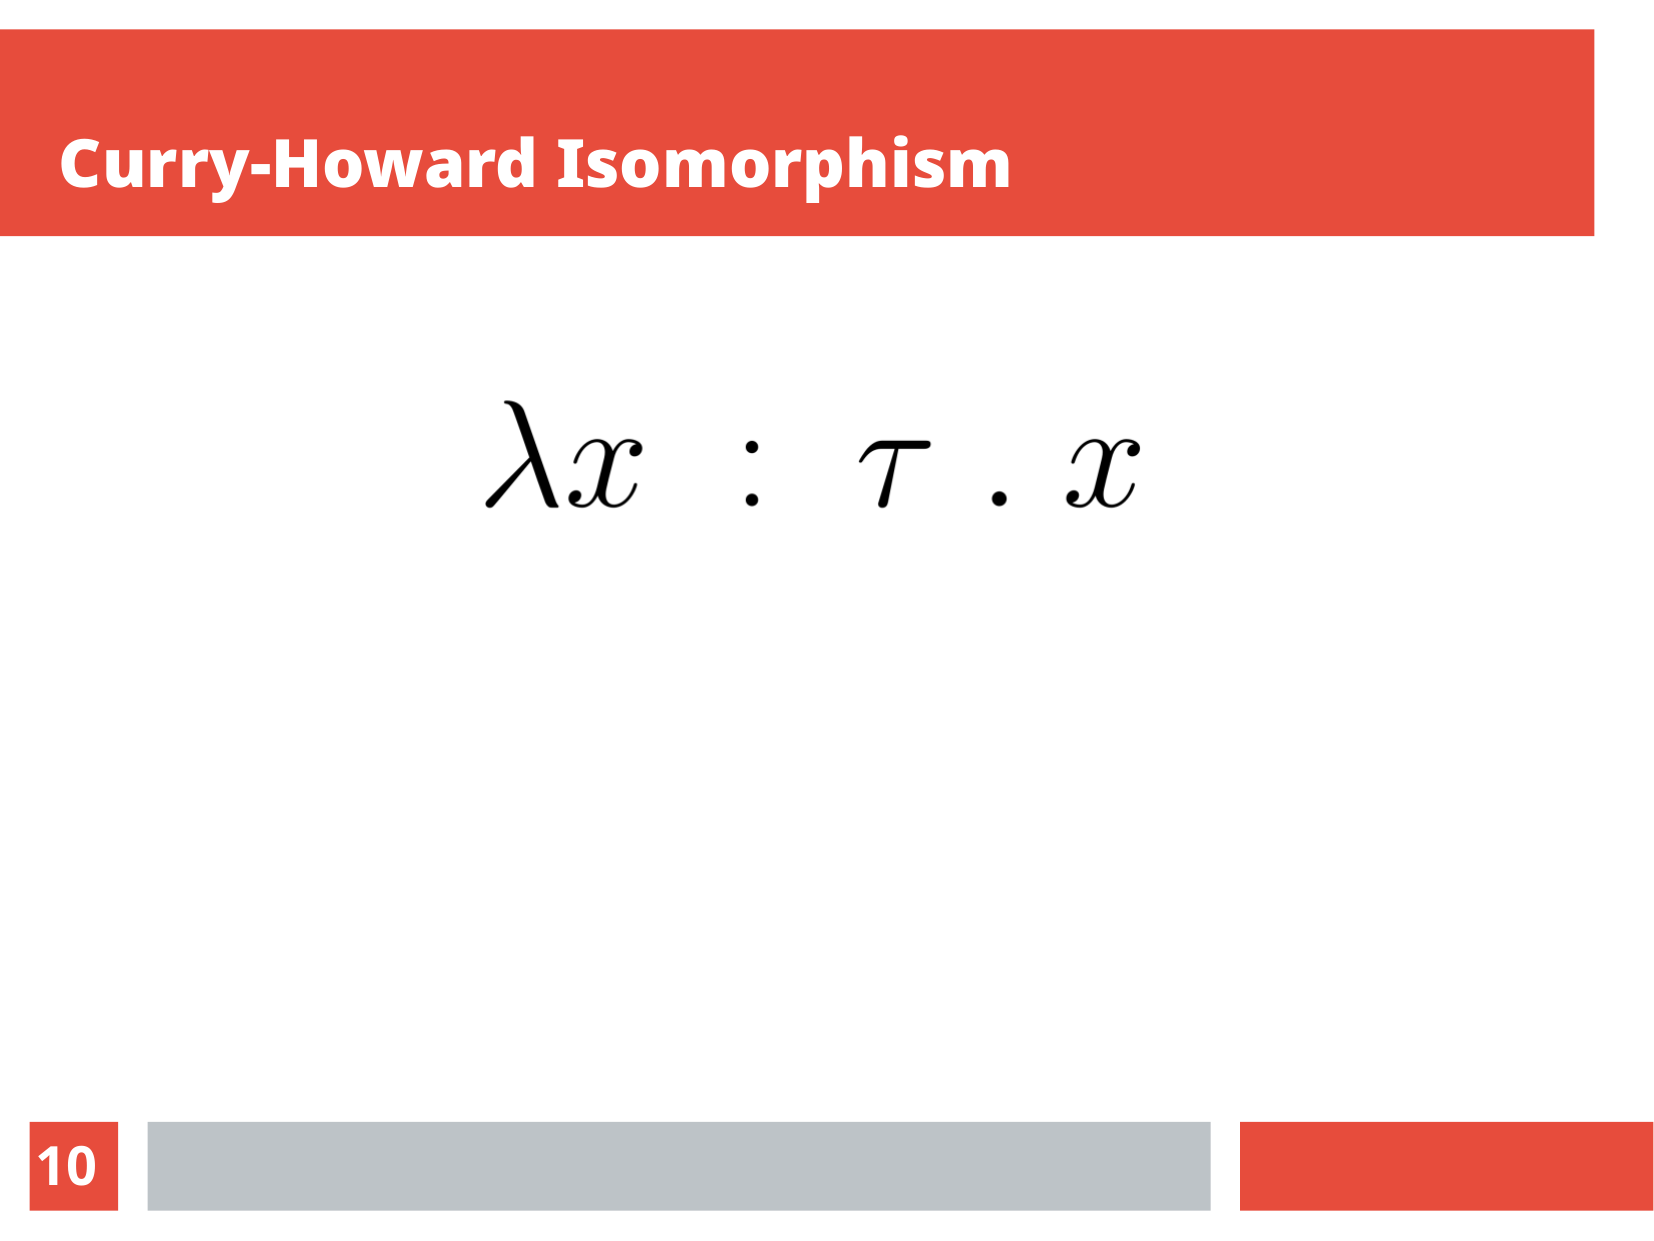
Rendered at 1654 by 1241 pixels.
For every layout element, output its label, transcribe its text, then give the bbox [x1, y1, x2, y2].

picture [452, 364, 1174, 542]
text_box 10 [20, 1119, 254, 1210]
title Curry-Howard Isomorphism [59, 58, 1595, 207]
